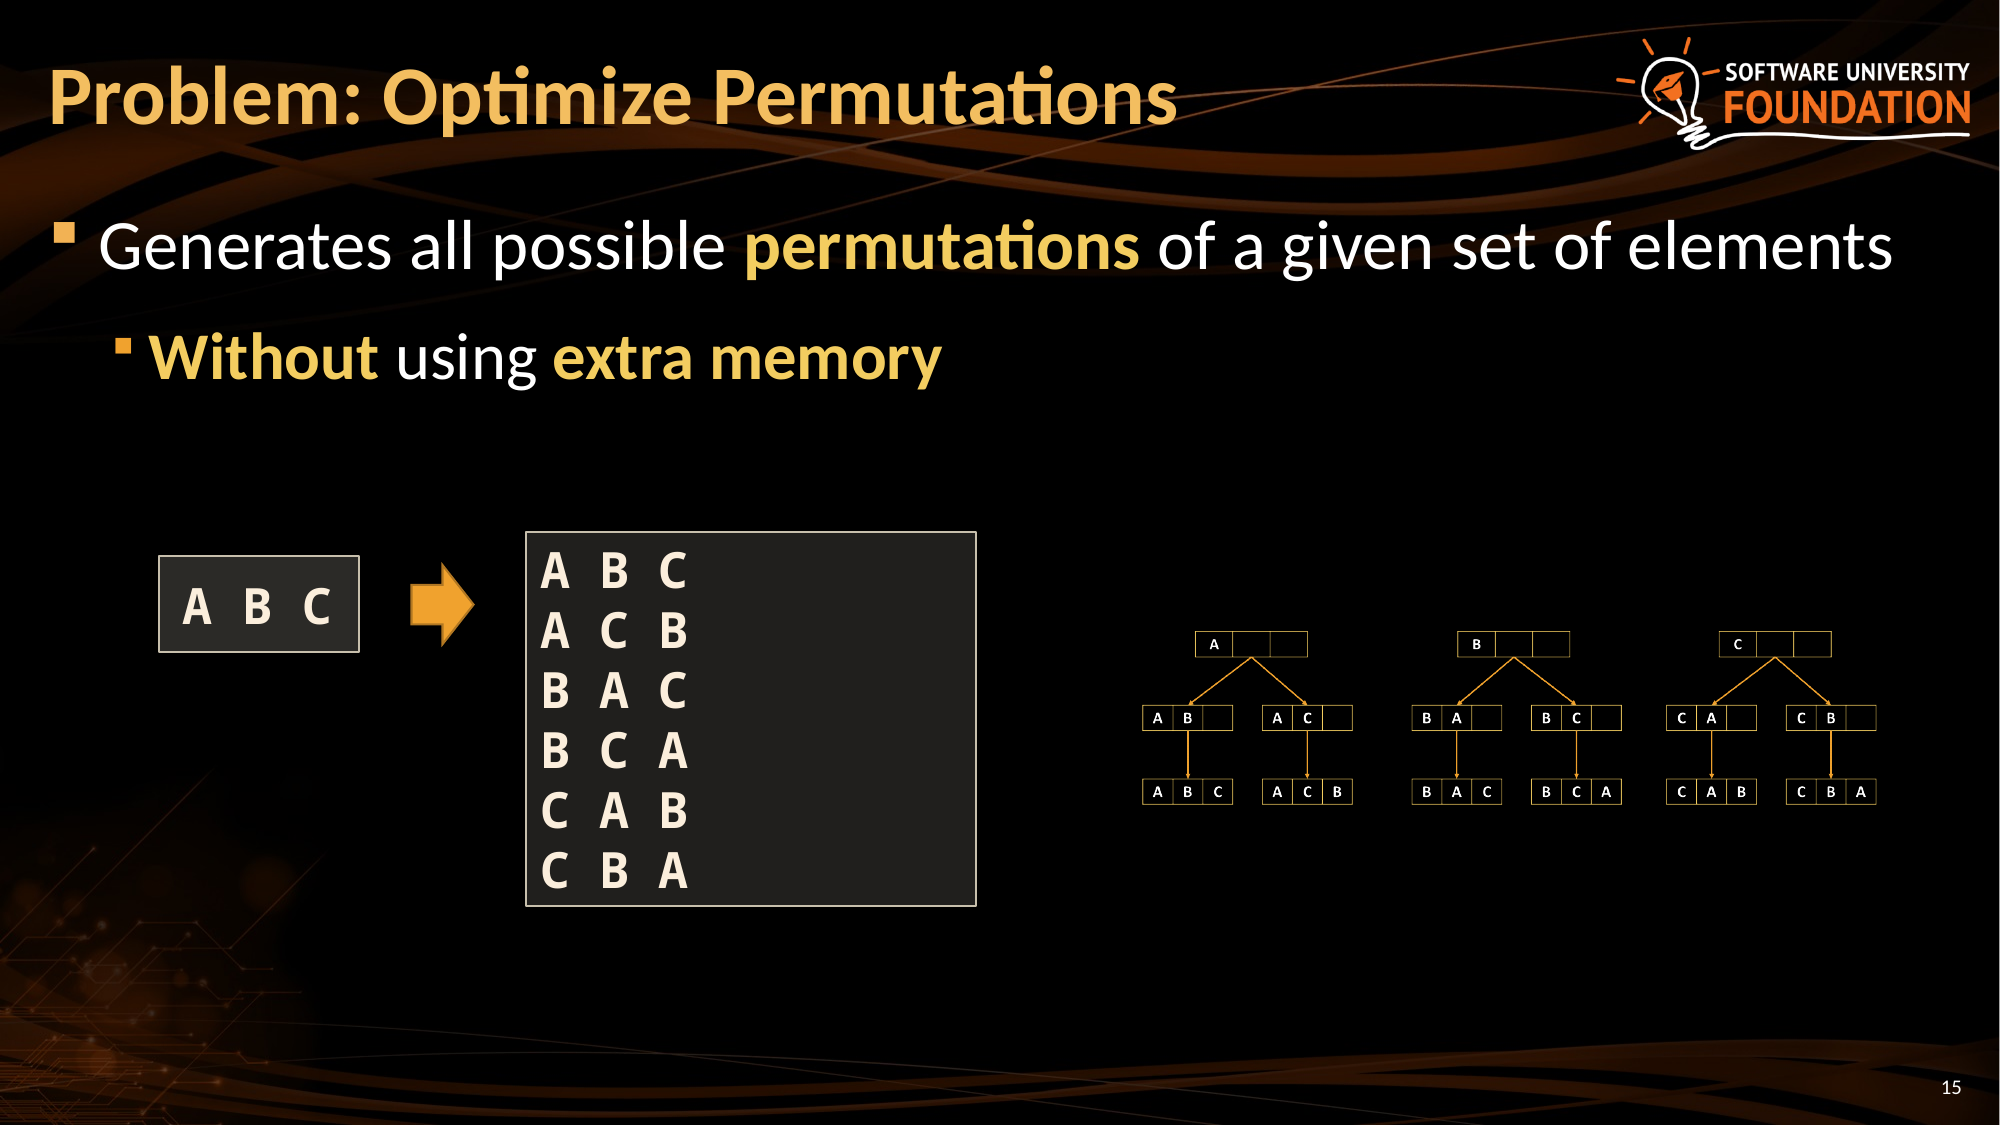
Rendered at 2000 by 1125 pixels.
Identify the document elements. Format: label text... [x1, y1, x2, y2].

text_box A B C [159, 556, 360, 652]
list Generates all possible permutations of a given set of elements Without using extra memory [31, 188, 1968, 1103]
text_box [411, 565, 474, 645]
slide_number <number> [1897, 1070, 1968, 1103]
title Problem: Optimize Permutations [30, 6, 1602, 189]
picture [0, 0, 2000, 1125]
text_box A B C A C B B A C B C A C A B C B A [525, 531, 976, 907]
